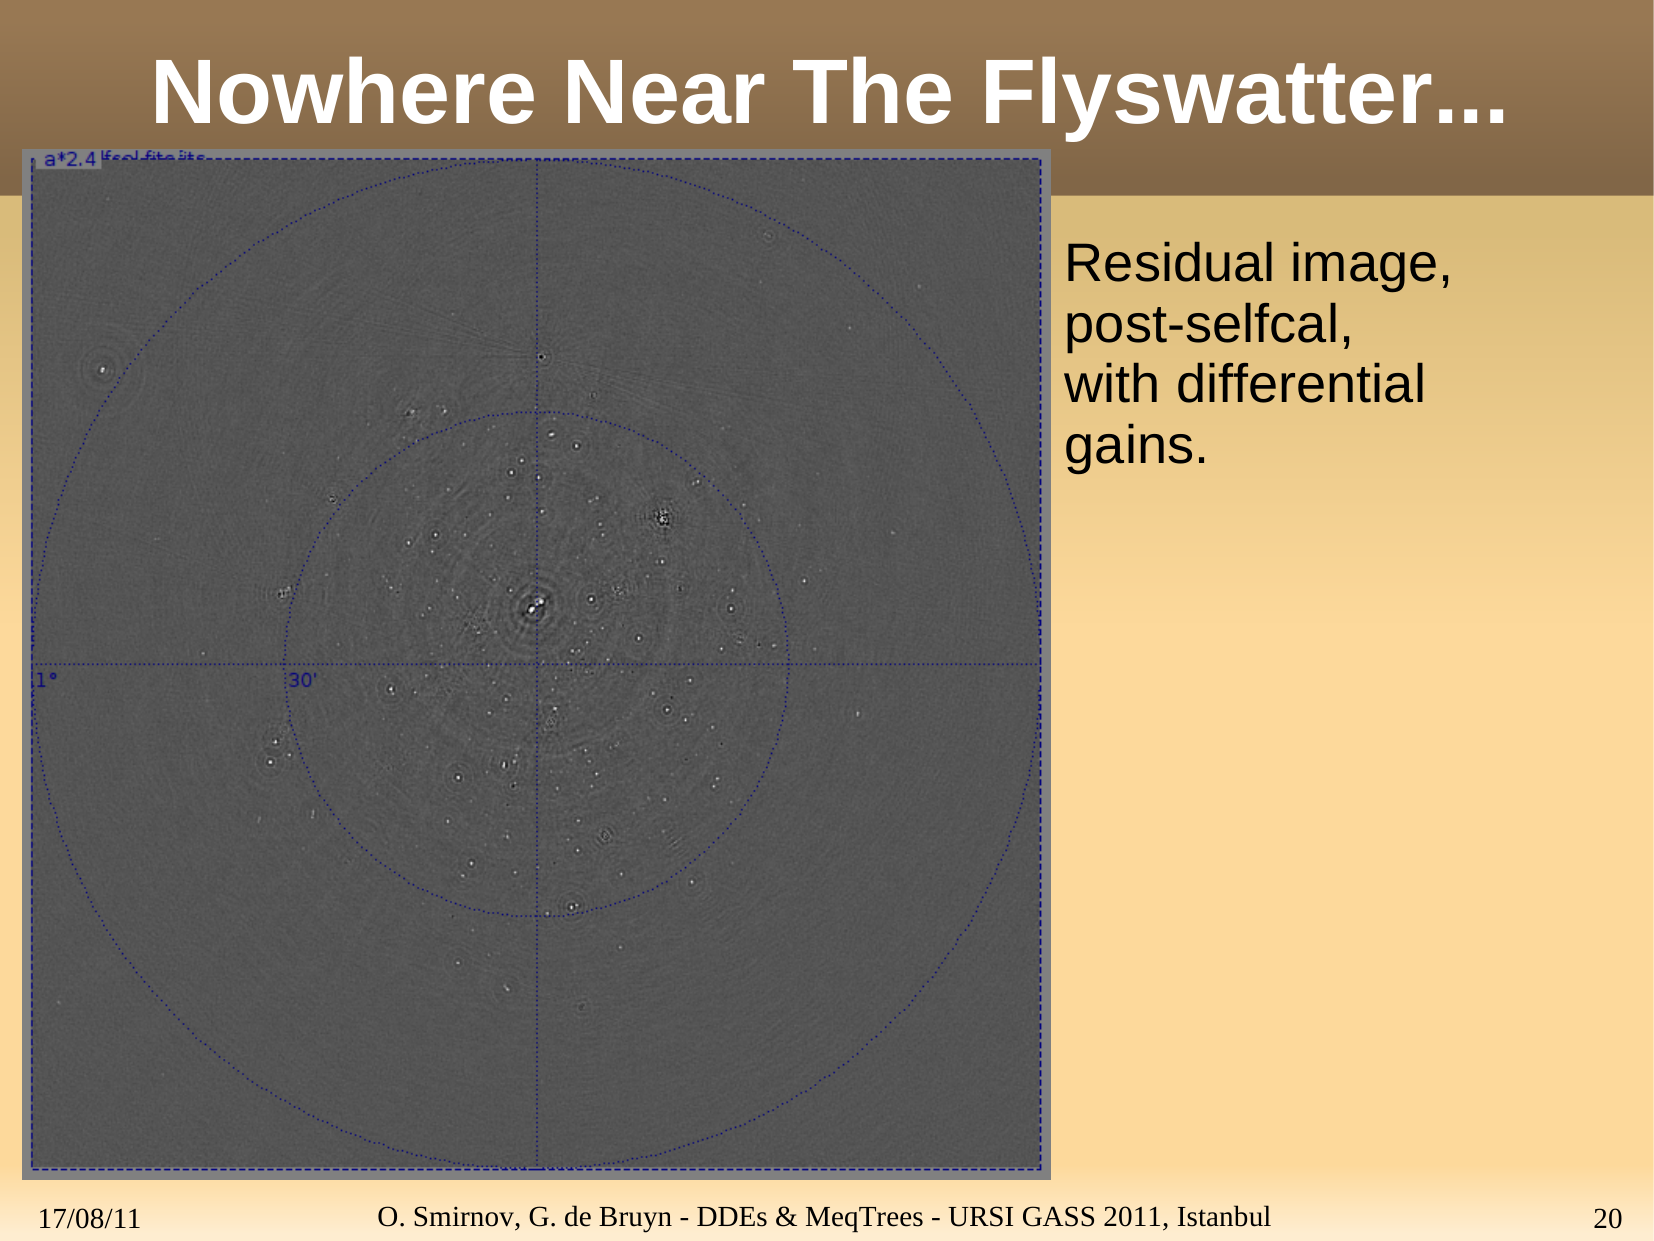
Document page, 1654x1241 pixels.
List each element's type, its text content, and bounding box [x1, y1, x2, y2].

title Nowhere Near The Flyswatter... [86, 0, 1576, 188]
picture [0, 0, 1654, 1241]
text_box Residual image, post-selfcal, with differential gains. [1050, 225, 1613, 483]
